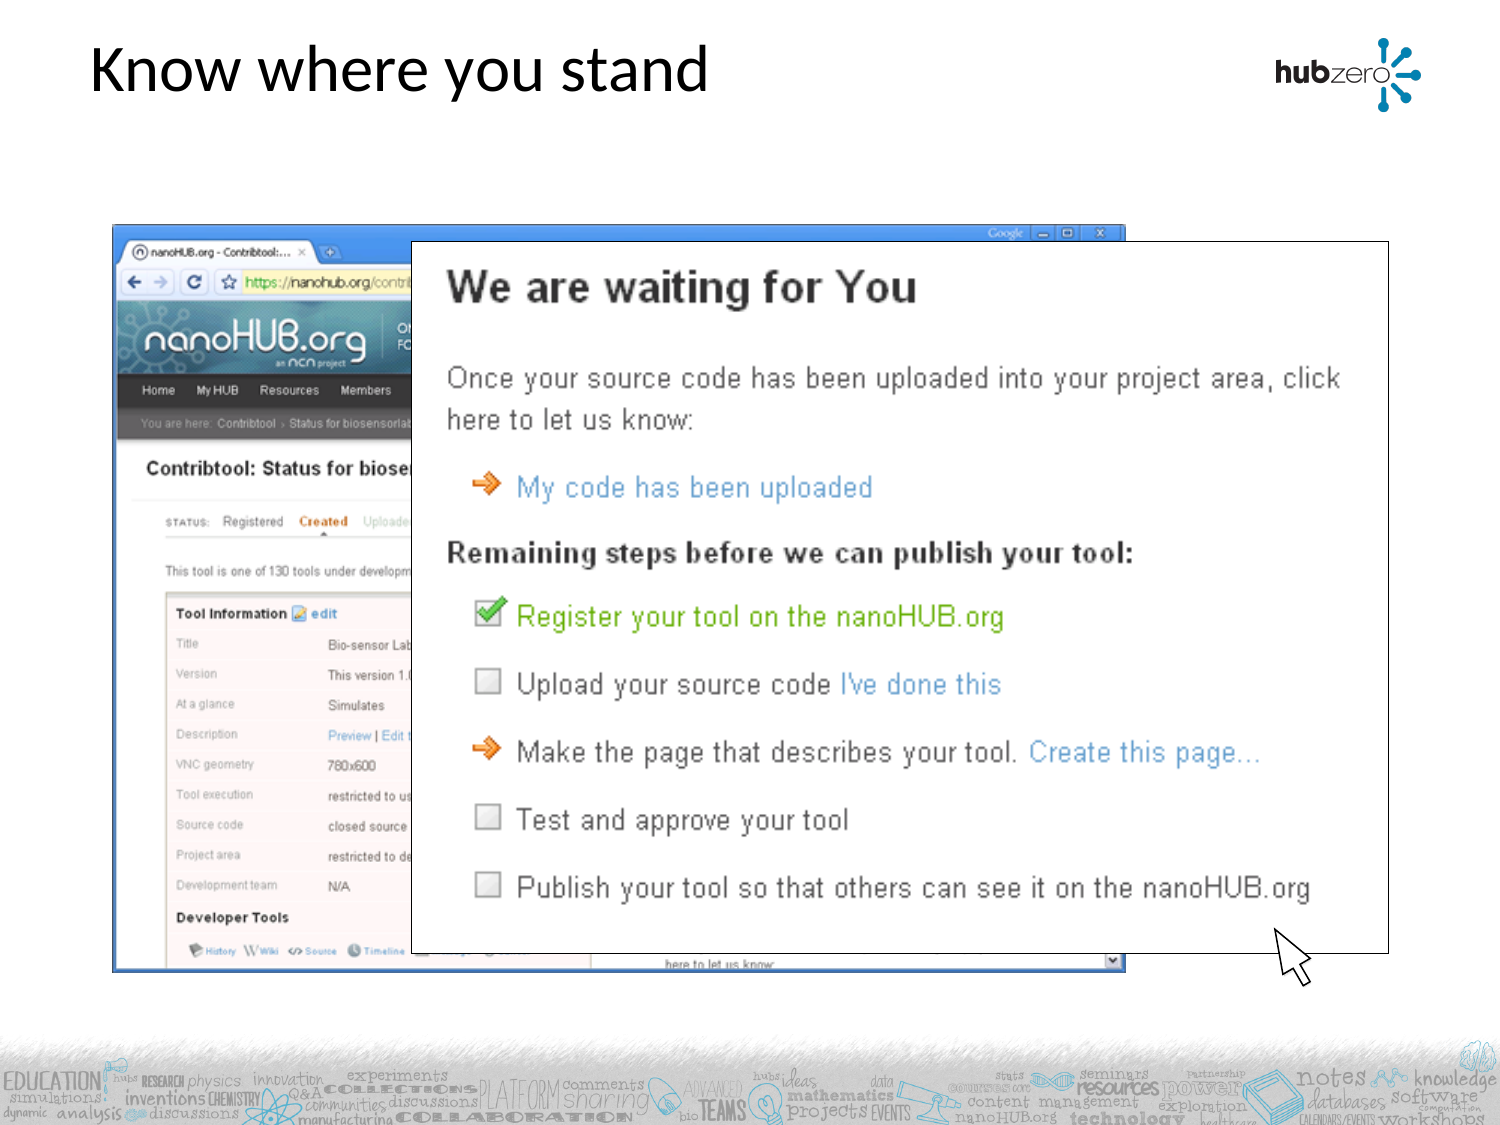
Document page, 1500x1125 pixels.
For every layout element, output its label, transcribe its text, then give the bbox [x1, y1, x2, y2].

title Know where you stand [75, 12, 1249, 118]
picture [0, 1034, 1500, 1125]
picture [112, 224, 1126, 973]
text_box [1274, 929, 1311, 986]
picture [1272, 35, 1424, 115]
picture [412, 242, 1388, 953]
